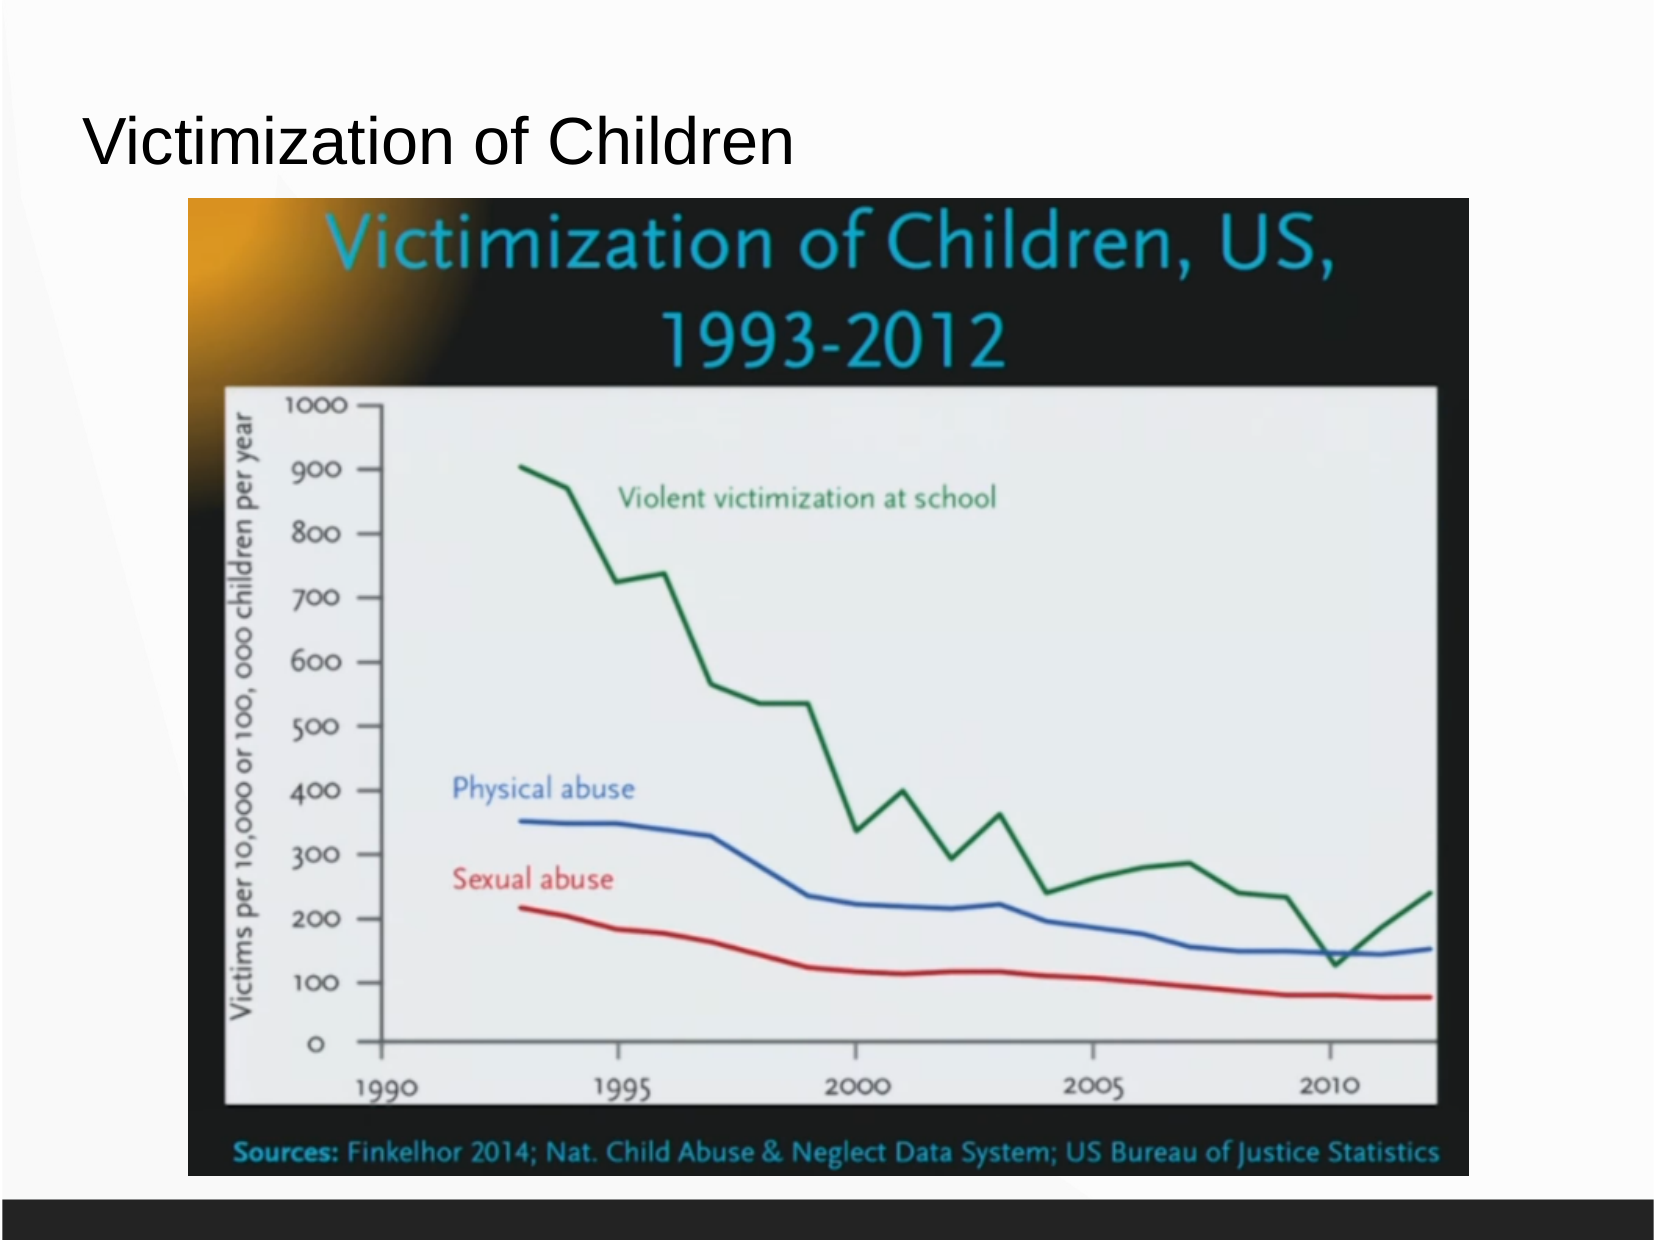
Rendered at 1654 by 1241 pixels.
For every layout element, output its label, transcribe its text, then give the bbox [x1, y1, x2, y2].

title Victimization of Children [82, 45, 1571, 238]
picture [2, 0, 1654, 1241]
